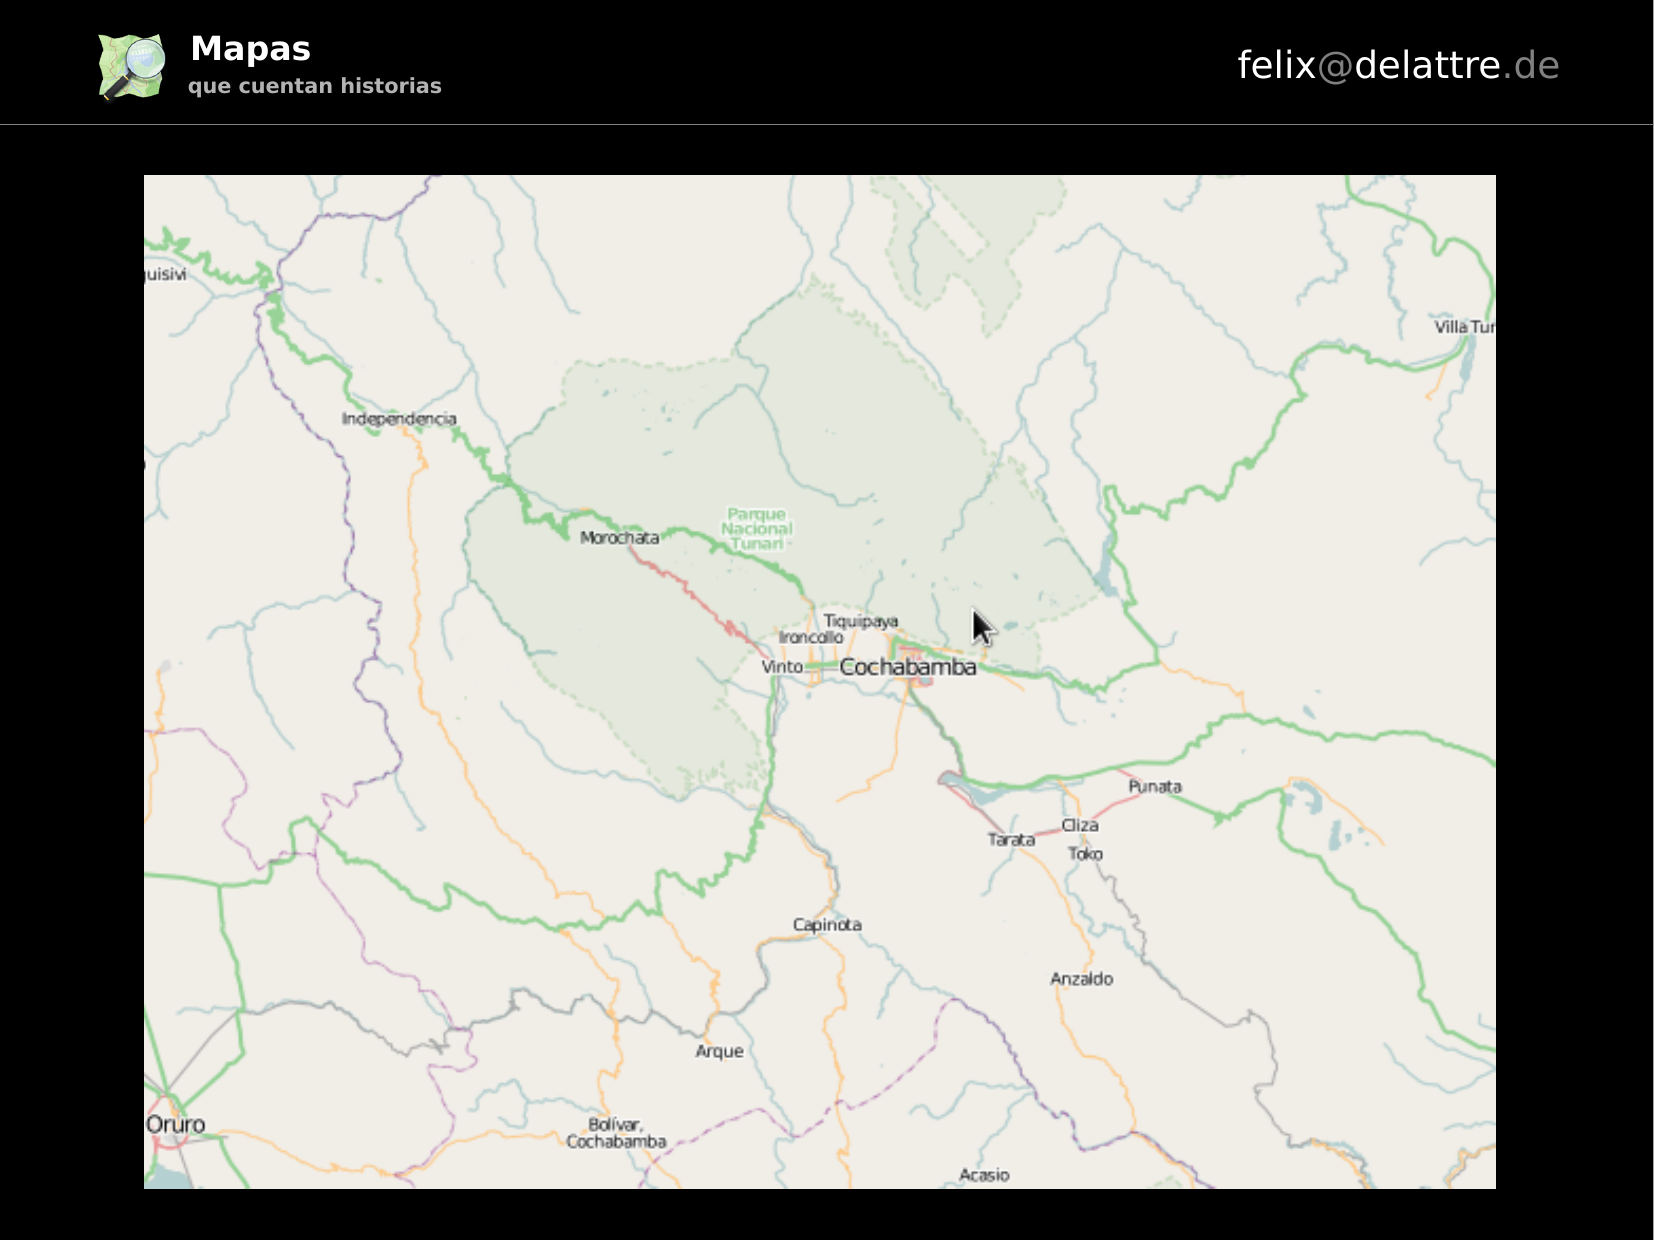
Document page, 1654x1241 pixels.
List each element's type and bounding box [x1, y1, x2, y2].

picture [144, 175, 1496, 1189]
picture [95, 34, 169, 107]
